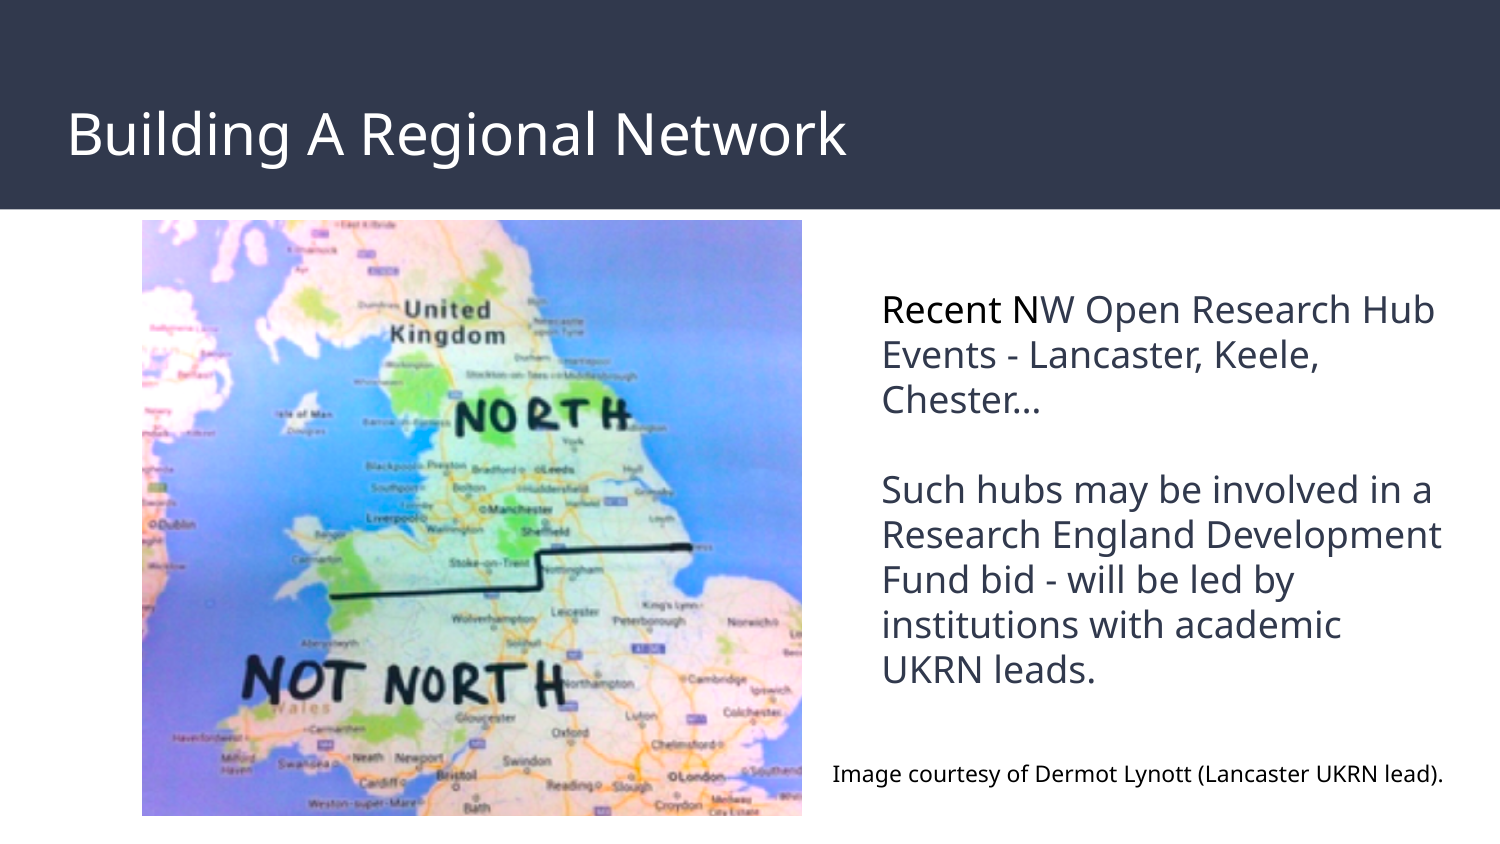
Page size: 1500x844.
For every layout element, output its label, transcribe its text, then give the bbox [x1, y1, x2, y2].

text_box Image courtesy of Dermot Lynott (Lancaster UKRN lead). [817, 744, 1477, 837]
picture [142, 220, 802, 816]
text_box Recent NW Open Research Hub Events - Lancaster, Keele, Chester… Such hubs may be involved in a Research England Development Fund bid - will be led by institutions with academic UKRN leads. [866, 270, 1465, 745]
title Building A Regional Network [51, 82, 1449, 185]
